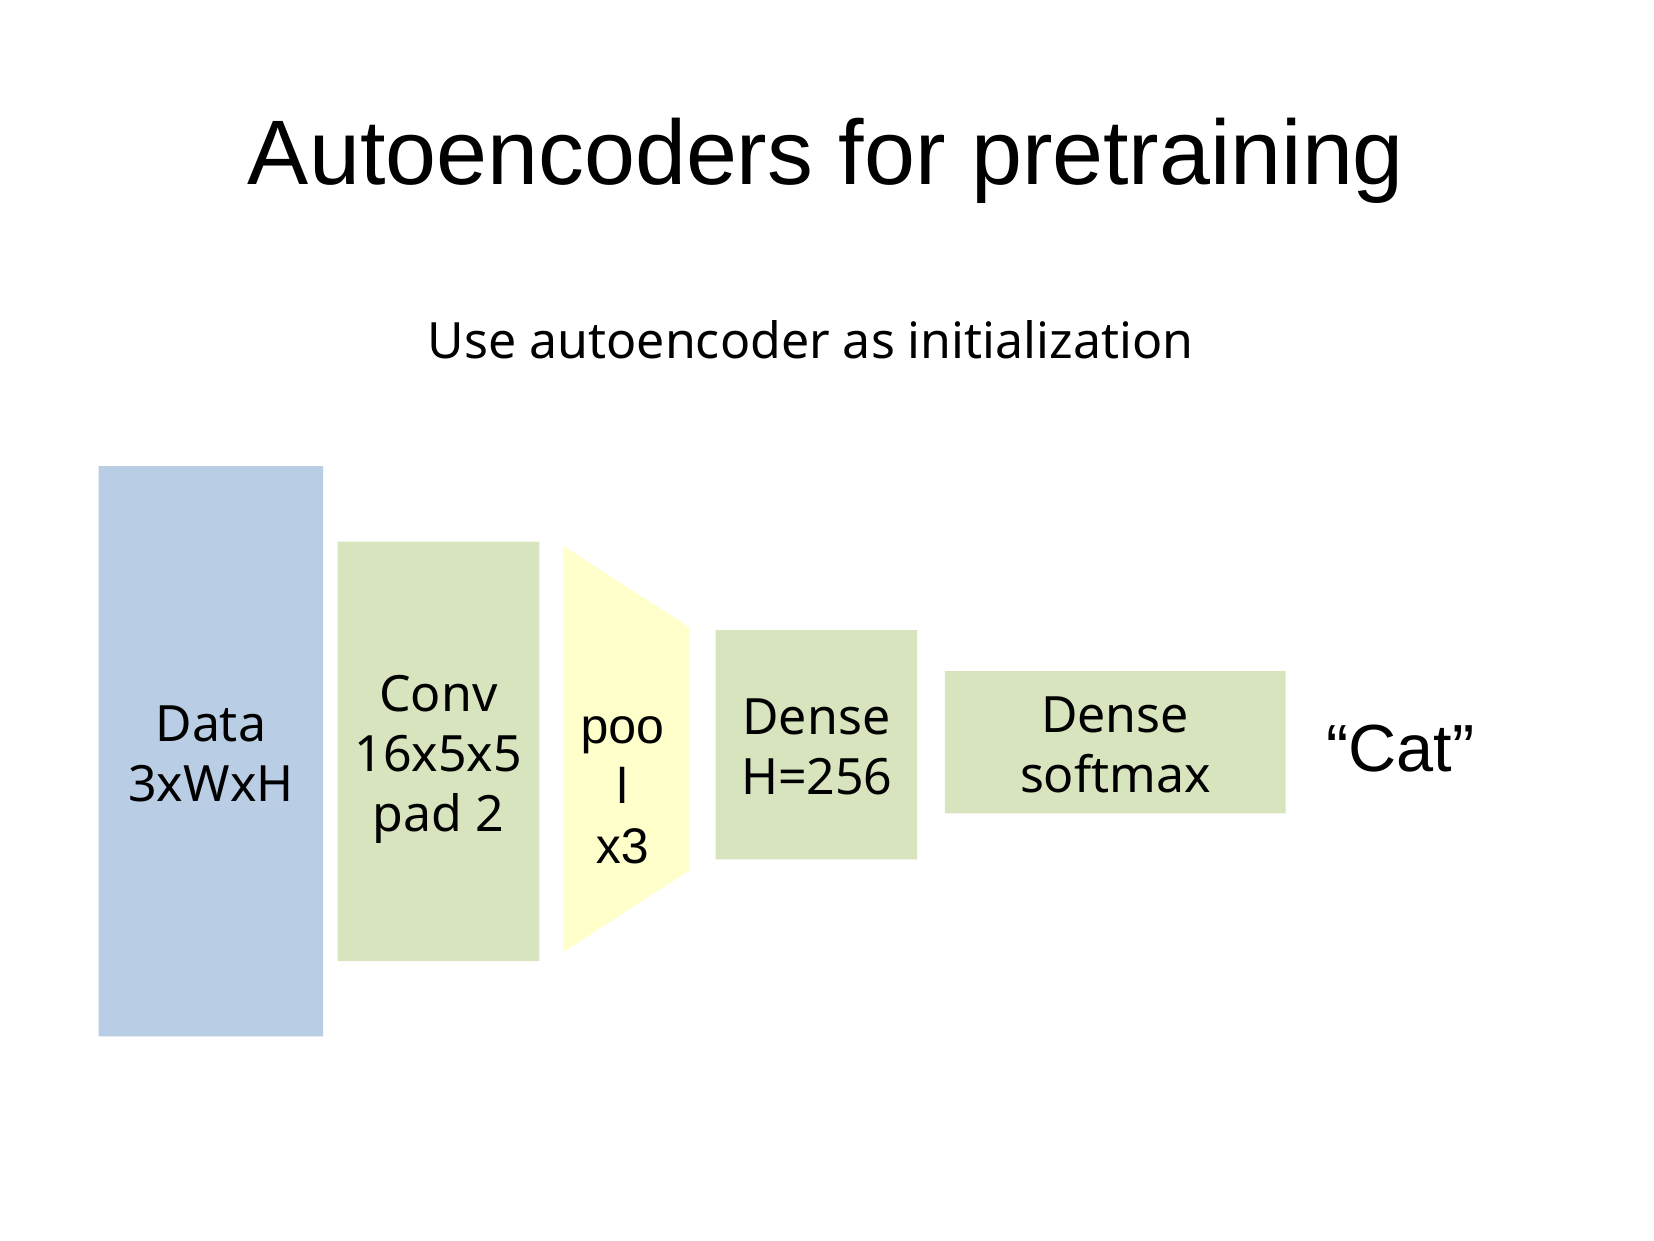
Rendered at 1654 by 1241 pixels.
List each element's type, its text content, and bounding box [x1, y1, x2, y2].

text_box pool x3 [560, 686, 684, 814]
text_box Dense softmax [944, 671, 1286, 814]
text_box Dense H=256 [715, 630, 918, 860]
text_box Use autoencoder as initialization [246, 300, 1375, 374]
text_box Data 3xWxH [98, 466, 324, 1037]
text_box “Cat” [1311, 697, 1516, 787]
text_box [563, 546, 689, 952]
text_box Conv 16x5x5 pad 2 [337, 541, 540, 962]
title Autoencoders for pretraining [82, 49, 1571, 257]
